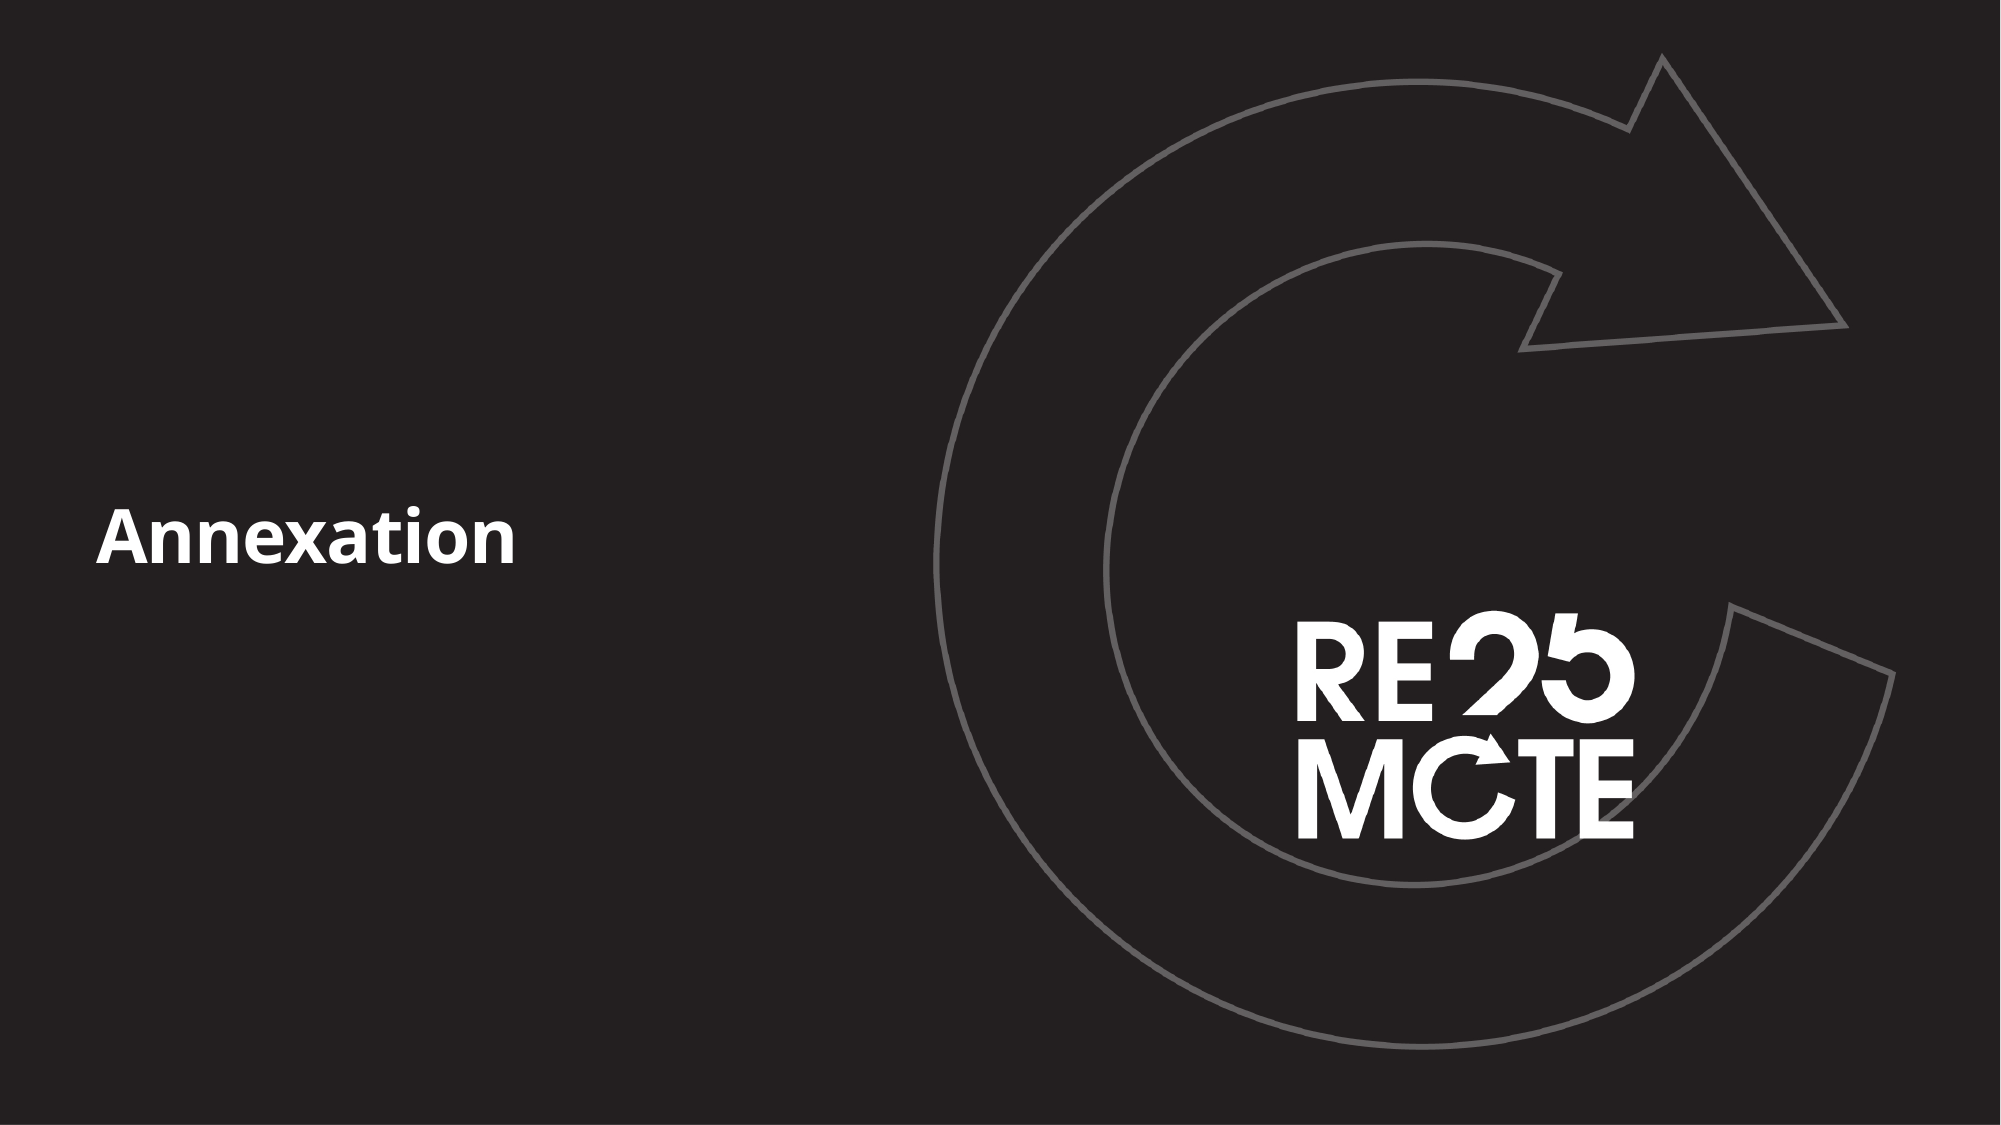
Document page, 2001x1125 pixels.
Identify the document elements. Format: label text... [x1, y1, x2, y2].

title Annexation [96, 498, 1597, 580]
